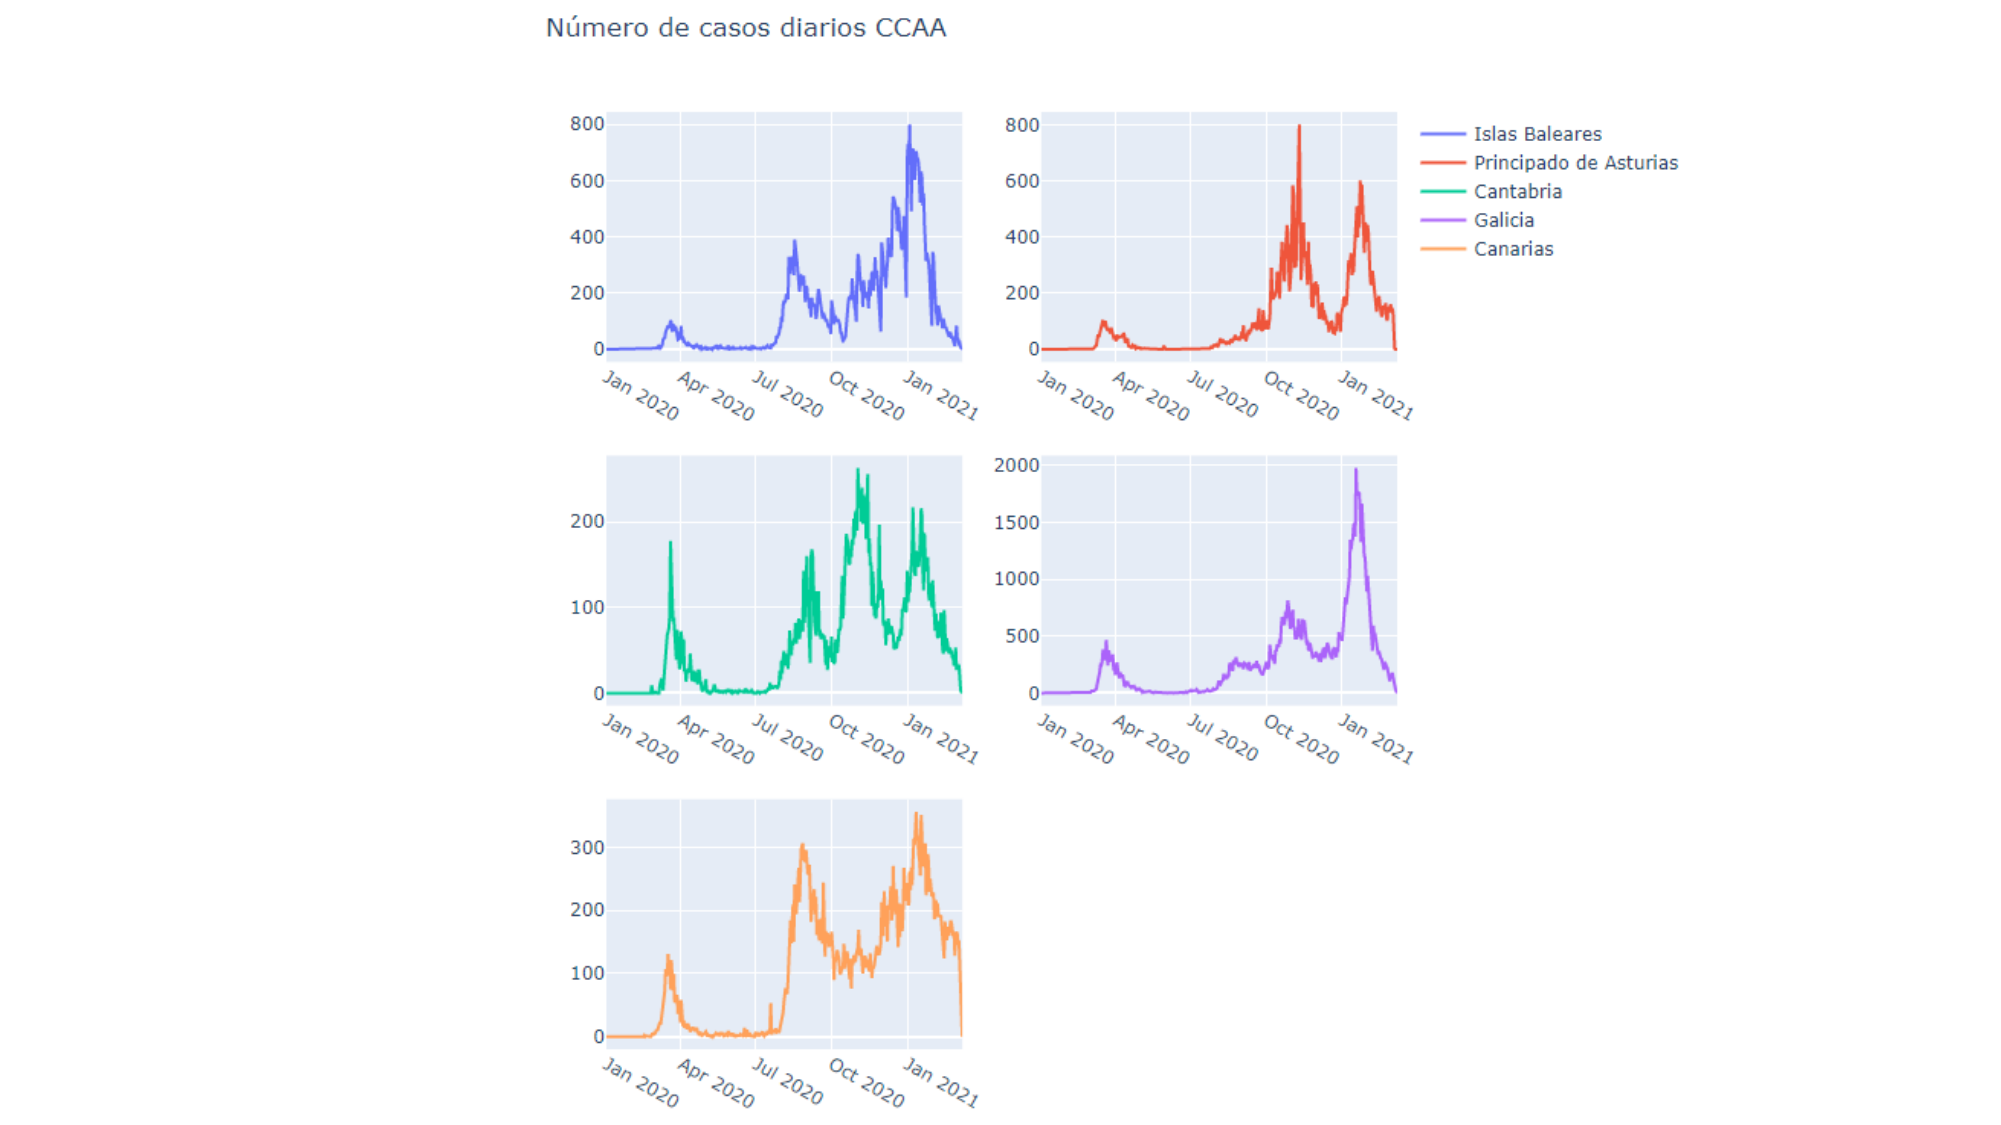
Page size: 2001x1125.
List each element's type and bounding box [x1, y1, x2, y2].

picture [538, 11, 1689, 1125]
